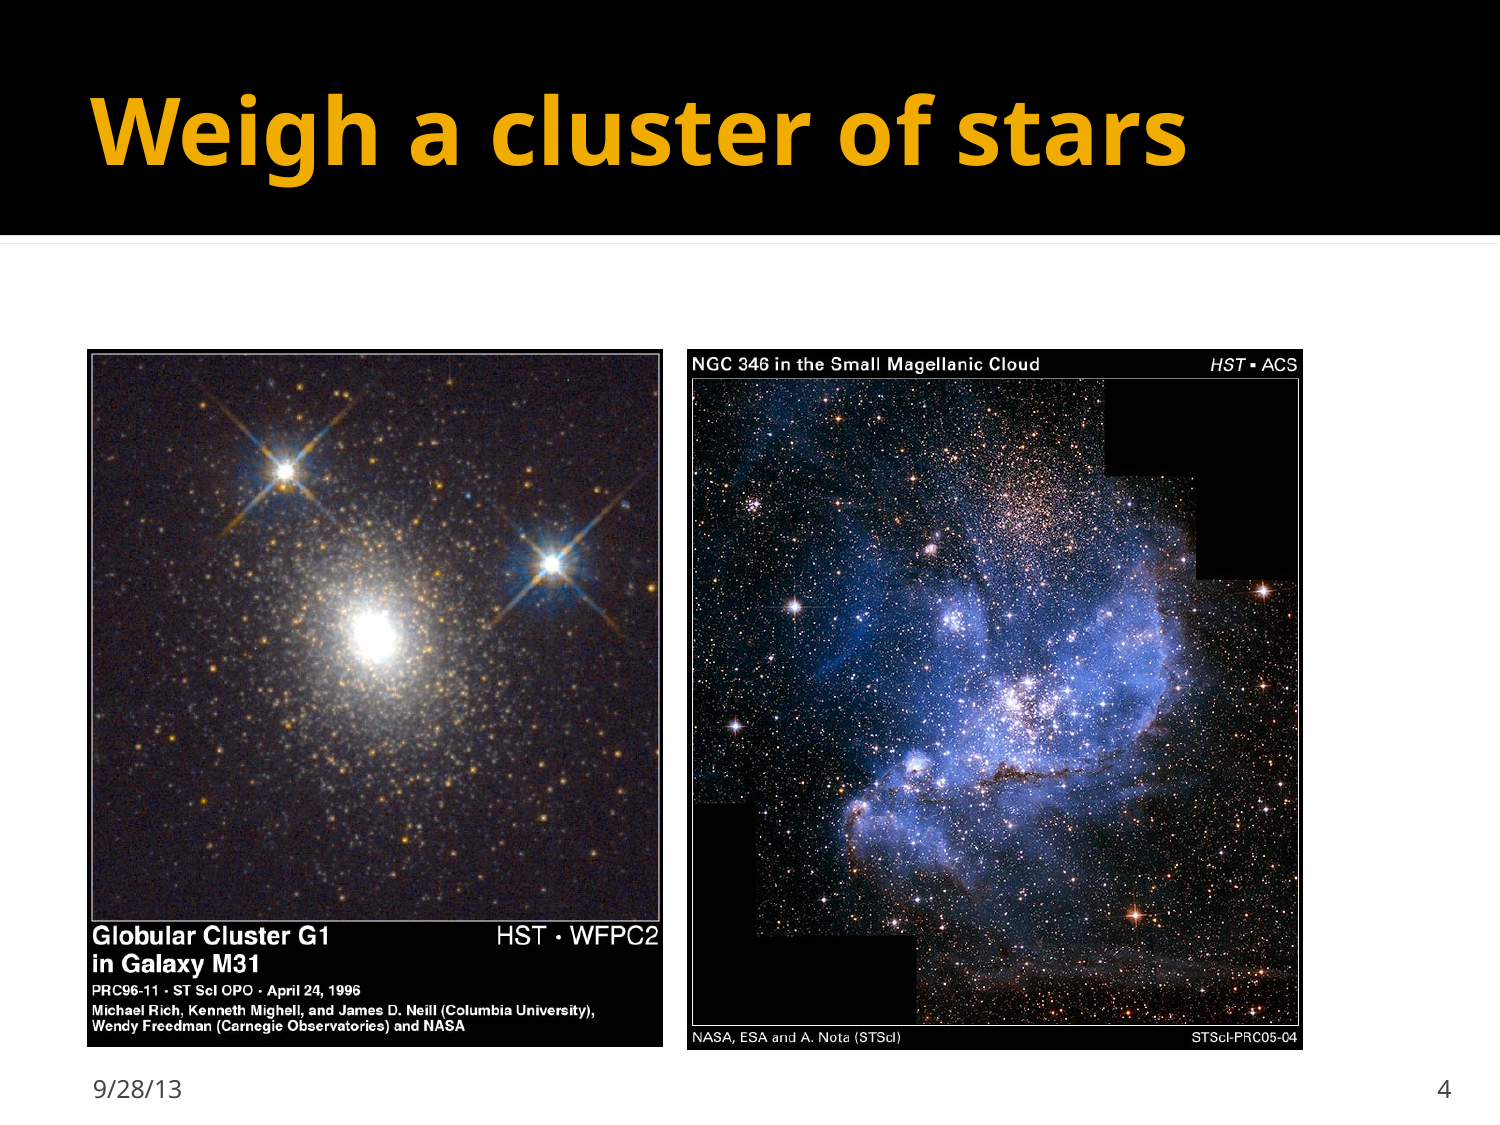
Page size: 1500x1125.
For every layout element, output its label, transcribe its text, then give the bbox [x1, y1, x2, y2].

picture [687, 349, 1303, 1050]
picture [87, 349, 663, 1047]
slide_number 9/28/13 [75, 1062, 425, 1108]
title Weigh a cluster of stars [75, 25, 1425, 231]
slide_number <number> [1345, 1062, 1467, 1108]
